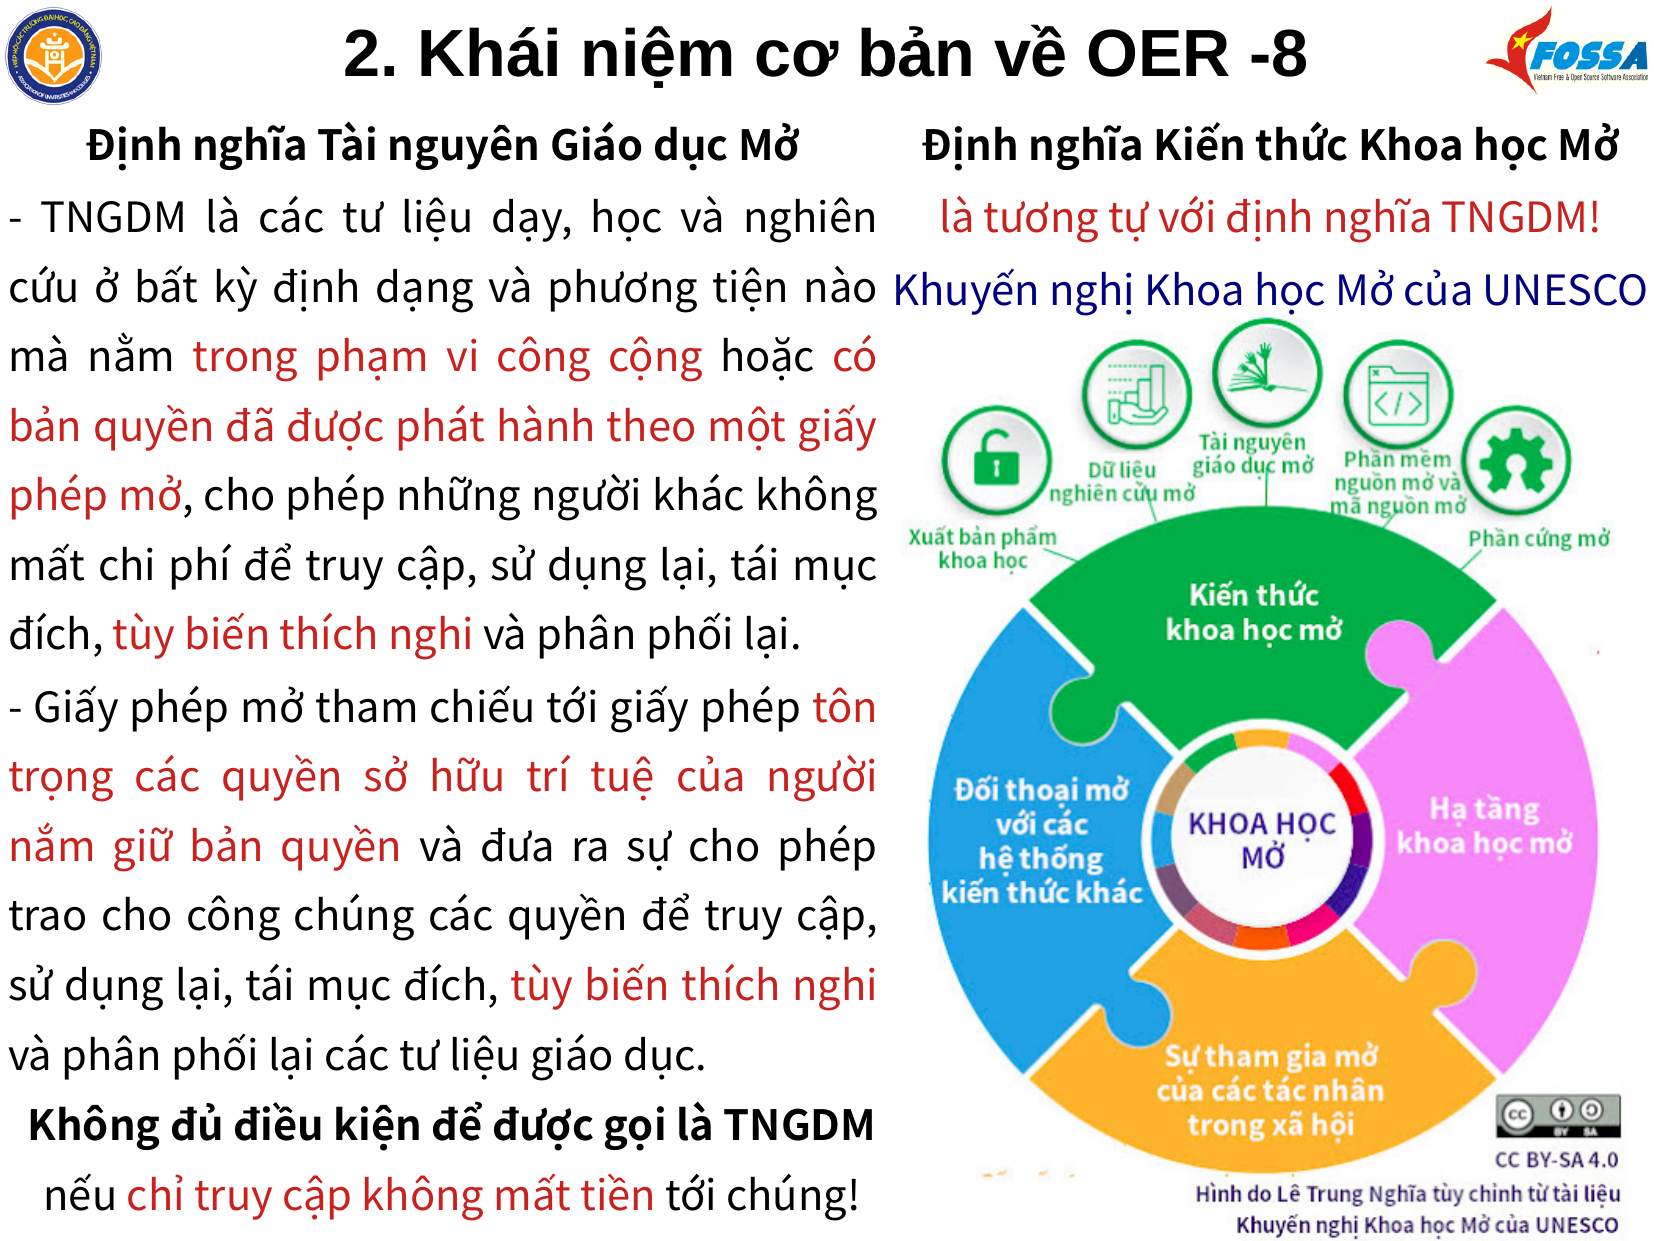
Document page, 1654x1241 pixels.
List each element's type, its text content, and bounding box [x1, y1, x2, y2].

picture [901, 335, 1629, 1241]
picture [1, 5, 107, 107]
text_box Định nghĩa Kiến thức Khoa học Mở là tương tự với định nghĩa TNGDM! Khuyến nghị Khoa học Mở của UNESCO [880, 102, 1654, 335]
text_box Không đủ điều kiện để được gọi là TNGDM nếu chỉ truy cập không mất tiền tới chúng! [4, 1083, 901, 1241]
picture [1485, 5, 1648, 95]
title 2. Khái niệm cơ bản về OER -8 [107, 15, 1485, 91]
text_box Định nghĩa Tài nguyên Giáo dục Mở - TNGDM là các tư liệu dạy, học và nghiên cứu ở bất kỳ định dạng và phương tiện nào mà nằm trong phạm vi công cộng hoặc có bản quyền đã được phát hành theo một giấy phép mở, cho phép những người khác không mất chi phí để truy cập, sử dụng lại, tái mục đích, tùy biến thích nghi và phân phối lại. - Giấy phép mở tham chiếu tới giấy phép tôn trọng các quyền sở hữu trí tuệ của người nắm giữ bản quyền và đưa ra sự cho phép trao cho công chúng các quyền để truy cập, sử dụng lại, tái mục đích, tùy biến thích nghi và phân phối lại các tư liệu giáo dục. [8, 102, 879, 1083]
